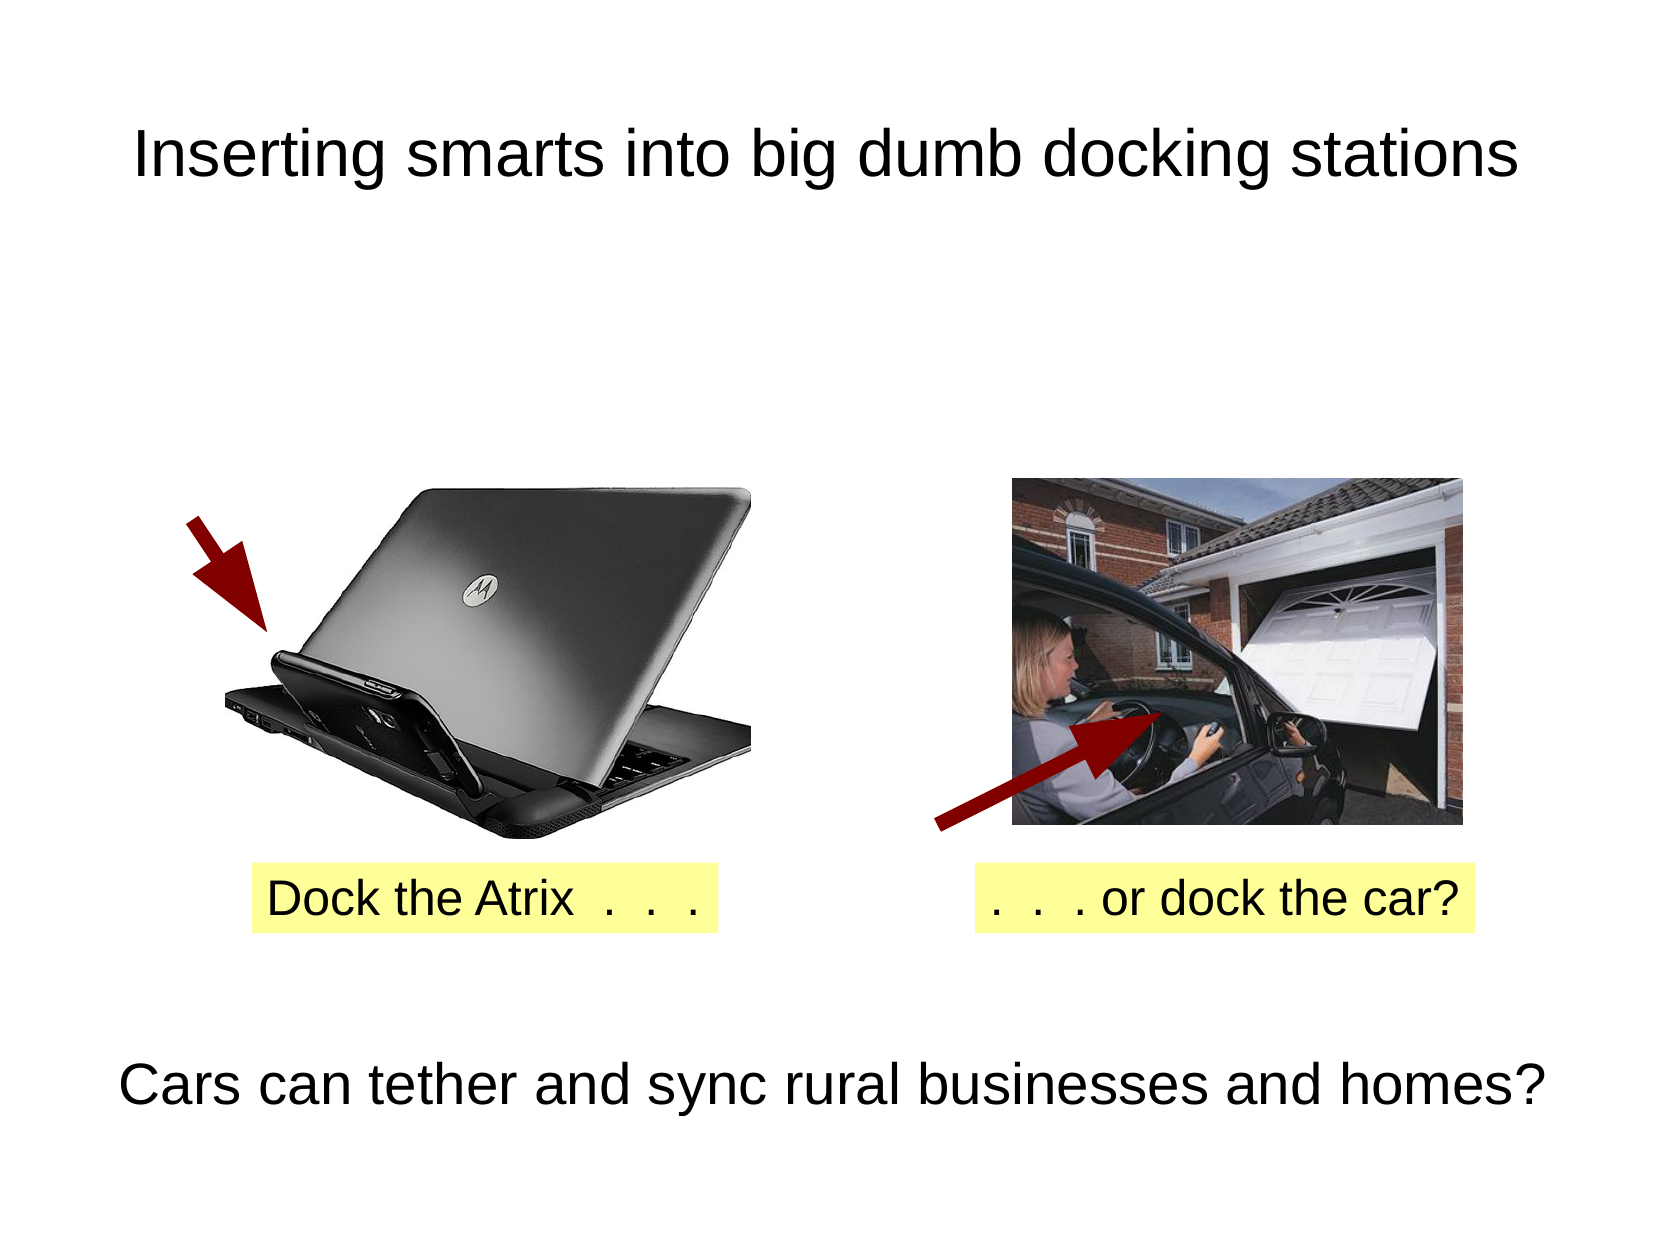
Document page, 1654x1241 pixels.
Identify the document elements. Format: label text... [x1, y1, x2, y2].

text_box . . . or dock the car? [975, 862, 1476, 934]
title Inserting smarts into big dumb docking stations [82, 49, 1571, 257]
picture [1012, 478, 1463, 826]
text_box Dock the Atrix . . . [251, 862, 719, 934]
text_box Cars can tether and sync rural businesses and homes? [104, 1044, 1564, 1125]
picture [225, 487, 751, 839]
